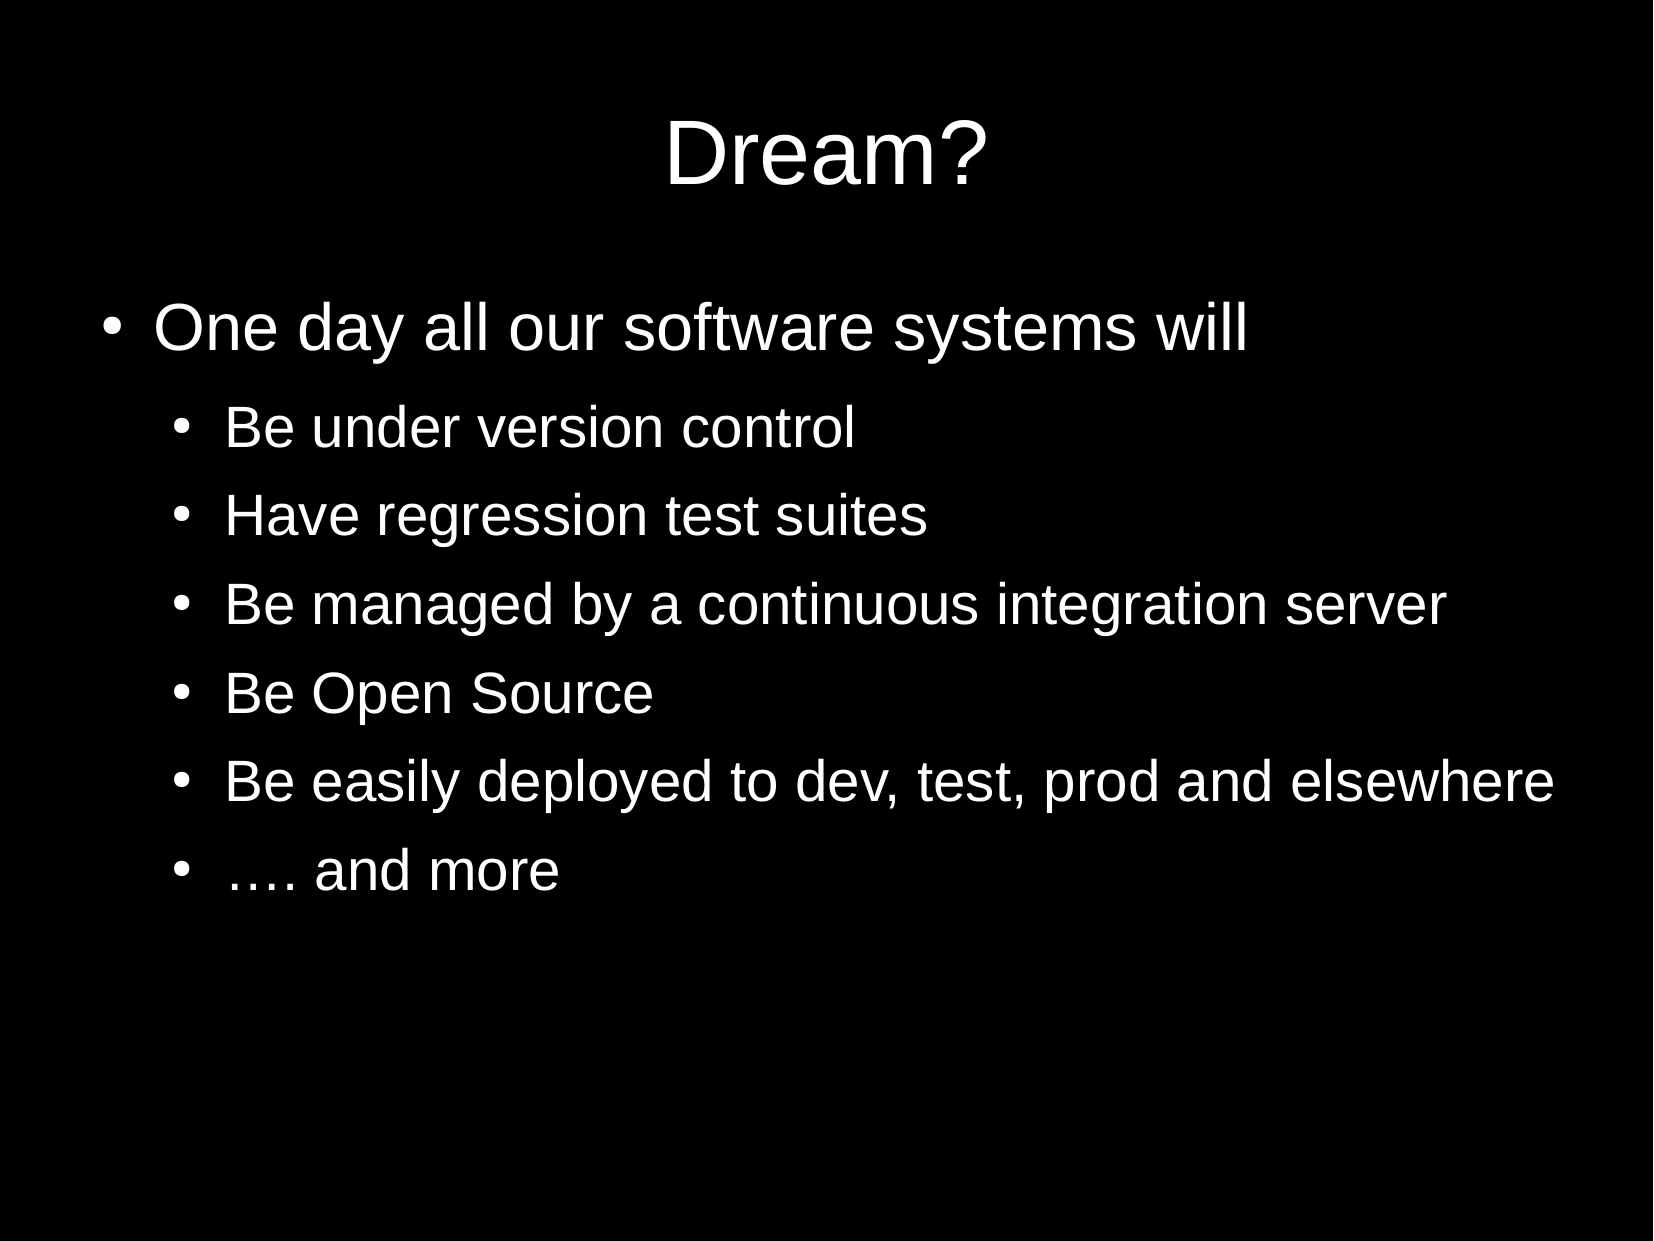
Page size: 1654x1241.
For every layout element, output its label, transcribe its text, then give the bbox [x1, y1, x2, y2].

title Dream? [82, 49, 1571, 257]
list One day all our software systems will Be under version control Have regression test suites Be managed by a continuous integration server Be Open Source Be easily deployed to dev, test, prod and elsewhere …. and more [82, 290, 1571, 1109]
